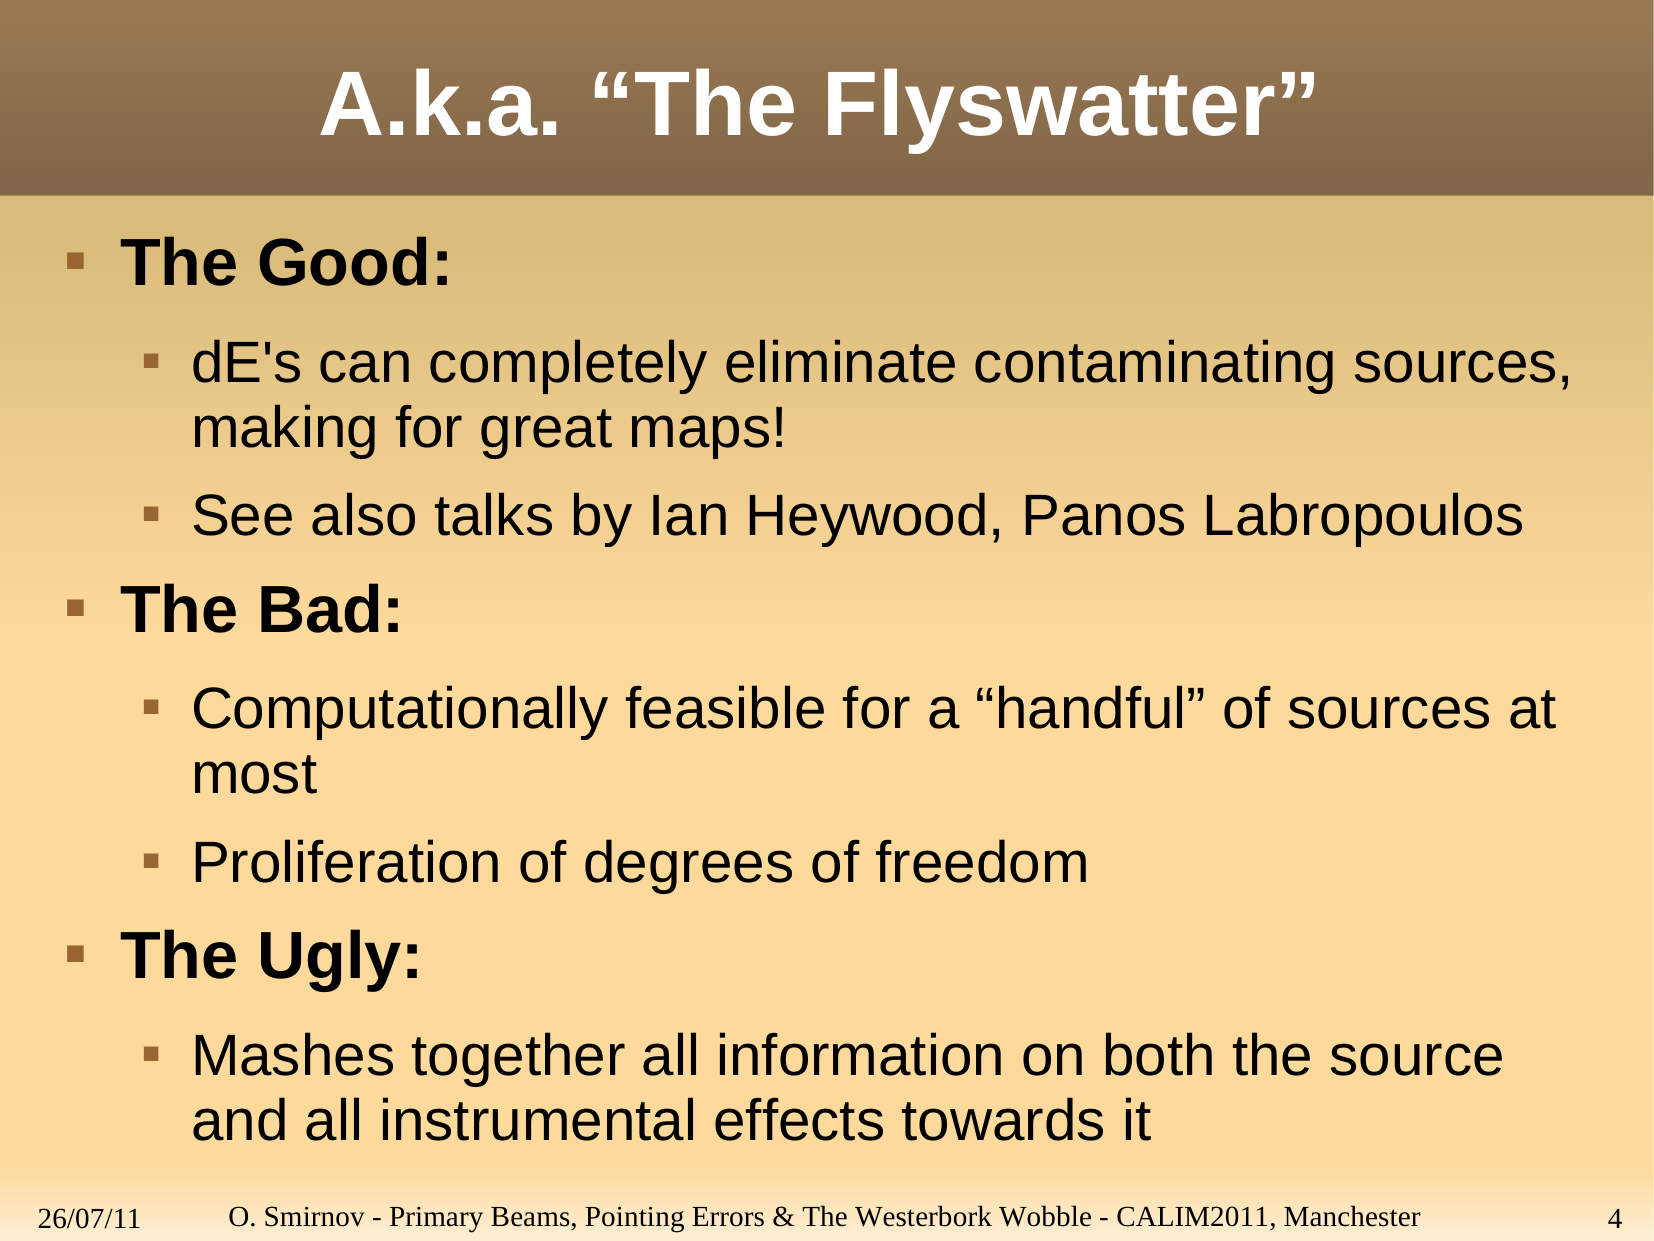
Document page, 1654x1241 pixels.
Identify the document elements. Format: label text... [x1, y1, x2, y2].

title A.k.a. “The Flyswatter” [76, 7, 1565, 200]
list The Good: dE's can completely eliminate contaminating sources, making for great maps! See also talks by Ian Heywood, Panos Labropoulos The Bad: Computationally feasible for a “handful” of sources at most Proliferation of degrees of freedom The Ugly: Mashes together all information on both the source and all instrumental effects towards it [49, 225, 1613, 1153]
picture [0, 0, 1654, 1241]
